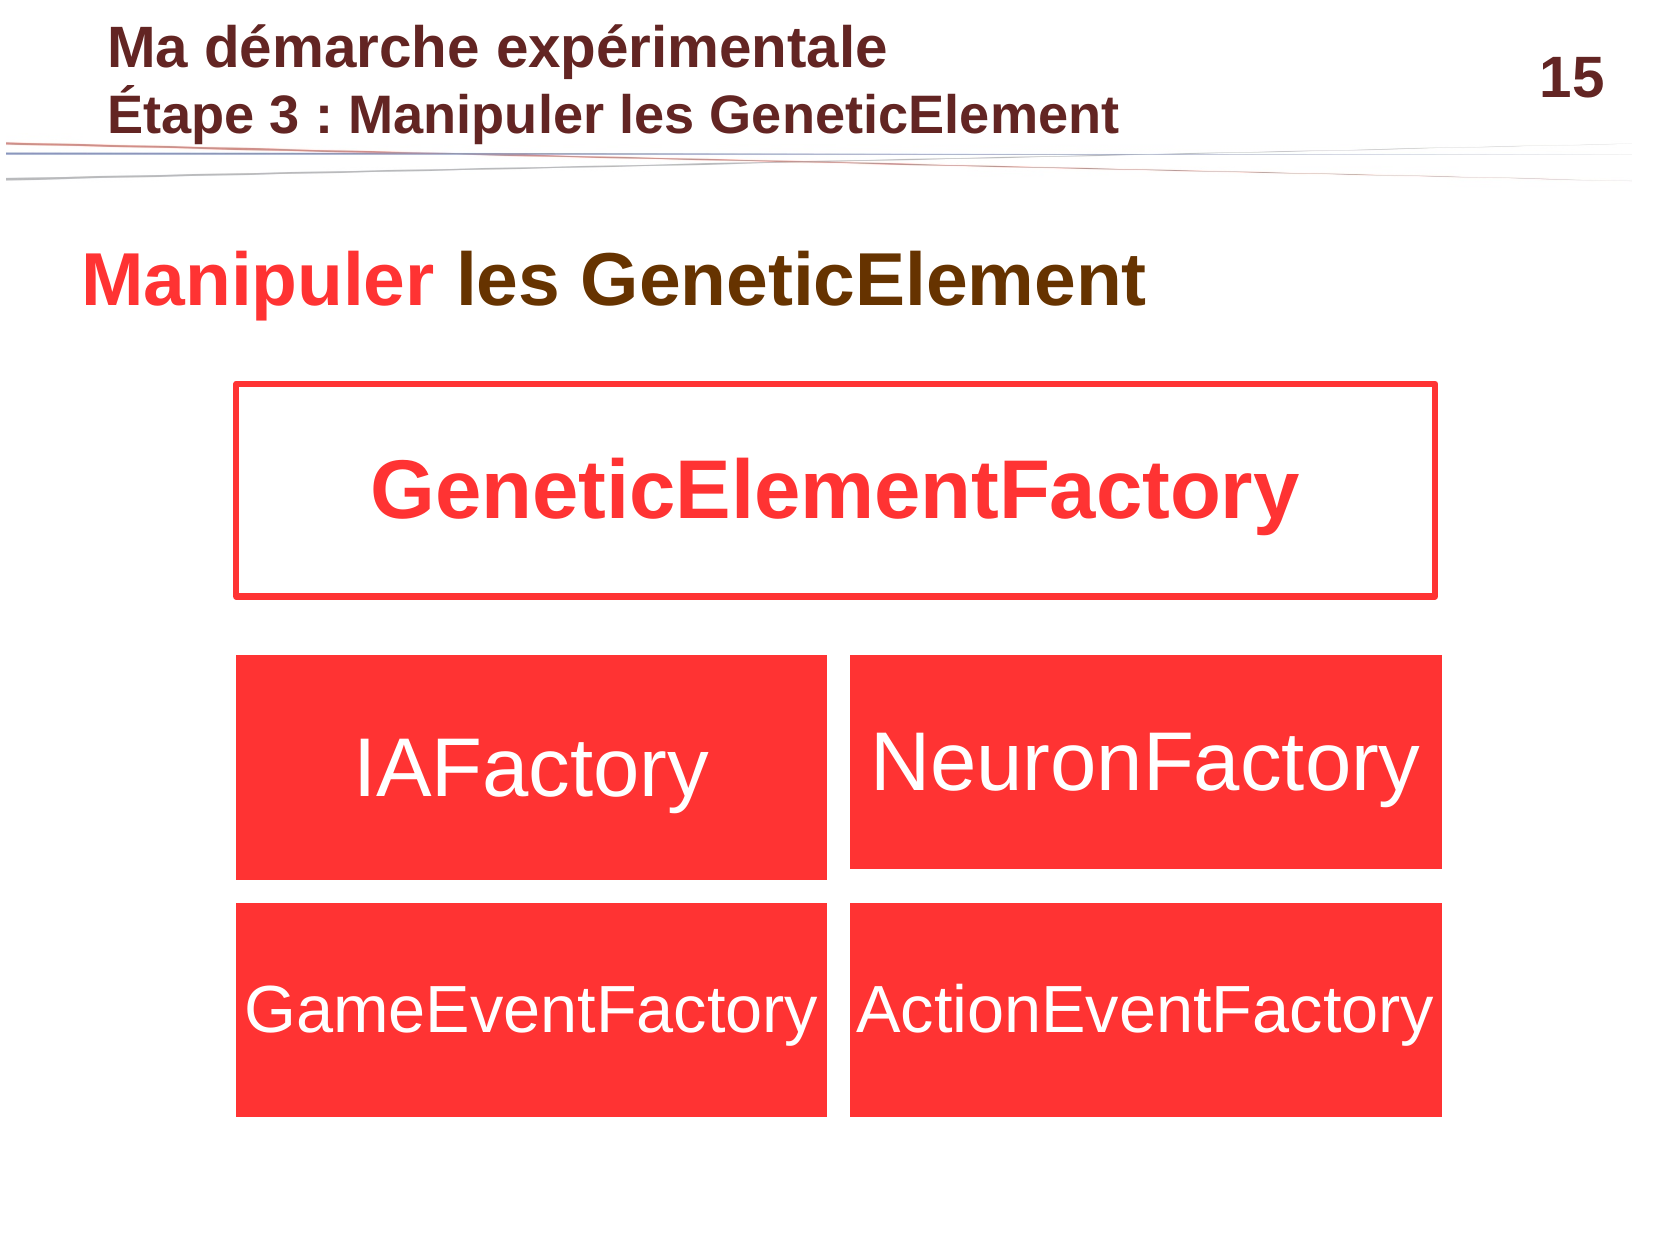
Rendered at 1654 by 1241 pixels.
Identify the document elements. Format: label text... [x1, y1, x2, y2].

title 15 [1507, 15, 1638, 134]
title Ma démarche expérimentale Étape 3 : Manipuler les GeneticElement [11, 9, 1217, 128]
text_box IAFactory [236, 655, 827, 880]
picture [6, 133, 1632, 208]
text_box NeuronFactory [850, 655, 1442, 869]
text_box GameEventFactory [236, 903, 827, 1117]
text_box Manipuler les GeneticElement [66, 230, 1163, 333]
text_box GeneticElementFactory [236, 383, 1436, 597]
text_box ActionEventFactory [850, 903, 1442, 1117]
